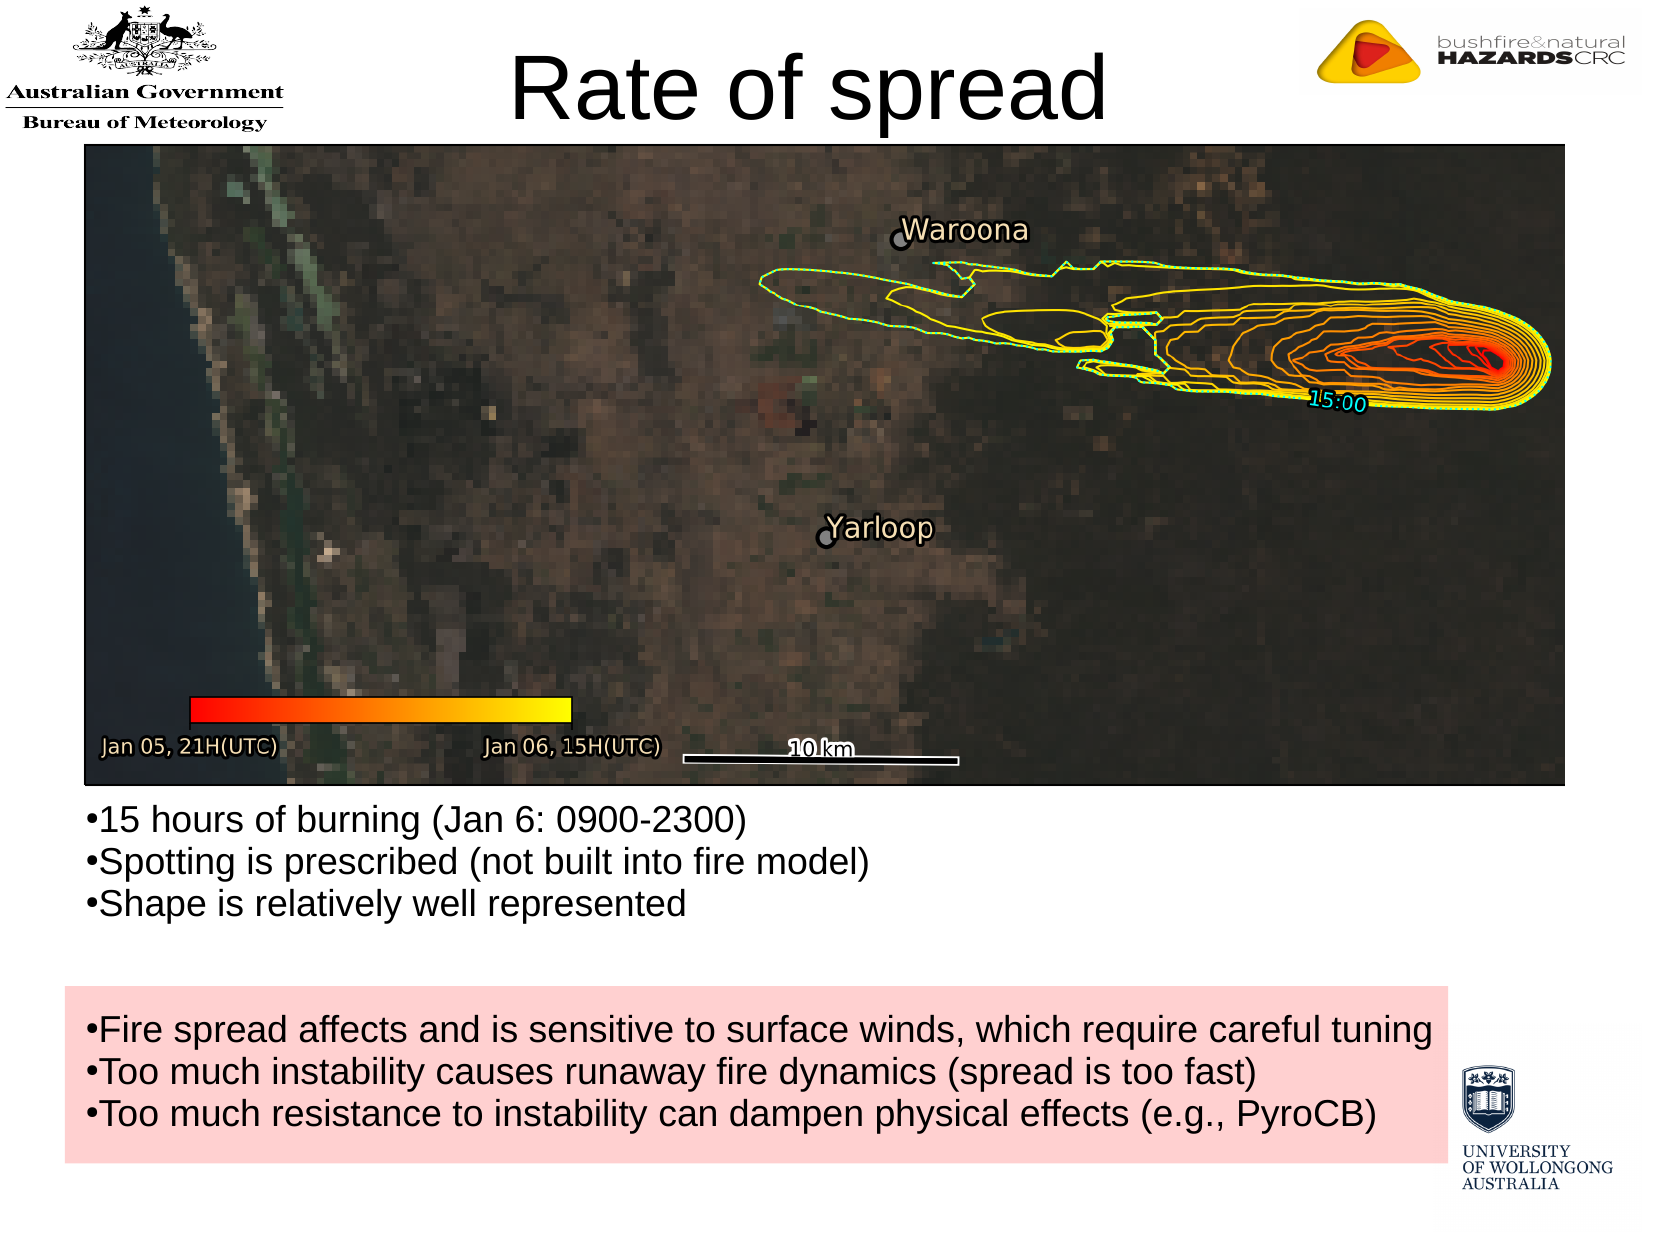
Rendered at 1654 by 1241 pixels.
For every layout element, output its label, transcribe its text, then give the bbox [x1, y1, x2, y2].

picture [1329, 8, 1642, 95]
title Rate of spread [289, 0, 1329, 138]
picture [76, 138, 1565, 795]
text_box 15 hours of burning (Jan 6: 0900-2300) Spotting is prescribed (not built into fire model) Shape is relatively well represented Fire spread affects and is sensitive to surface winds, which require careful tuning Too much instability causes runaway fire dynamics (spread is too fast) Too much resistance to instability can dampen physical effects (e.g., PyroCB) [70, 791, 1595, 1143]
picture [1433, 1023, 1642, 1232]
text_box [64, 986, 1449, 1164]
picture [5, 5, 284, 132]
